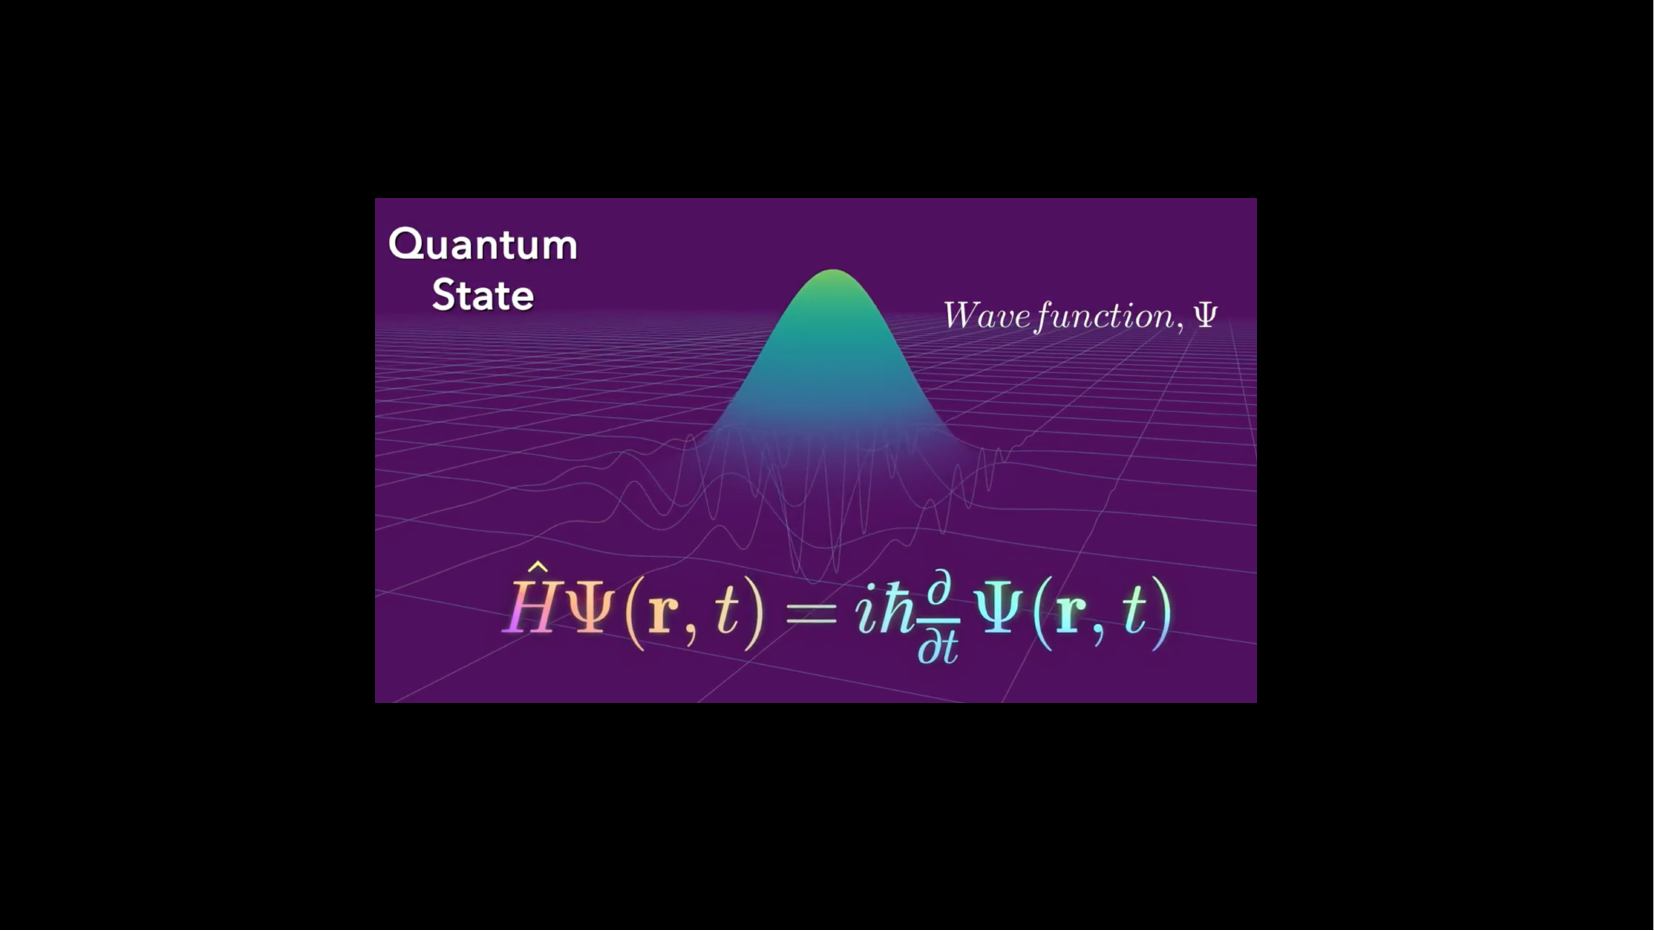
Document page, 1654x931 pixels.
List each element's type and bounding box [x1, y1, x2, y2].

picture [375, 198, 1257, 703]
